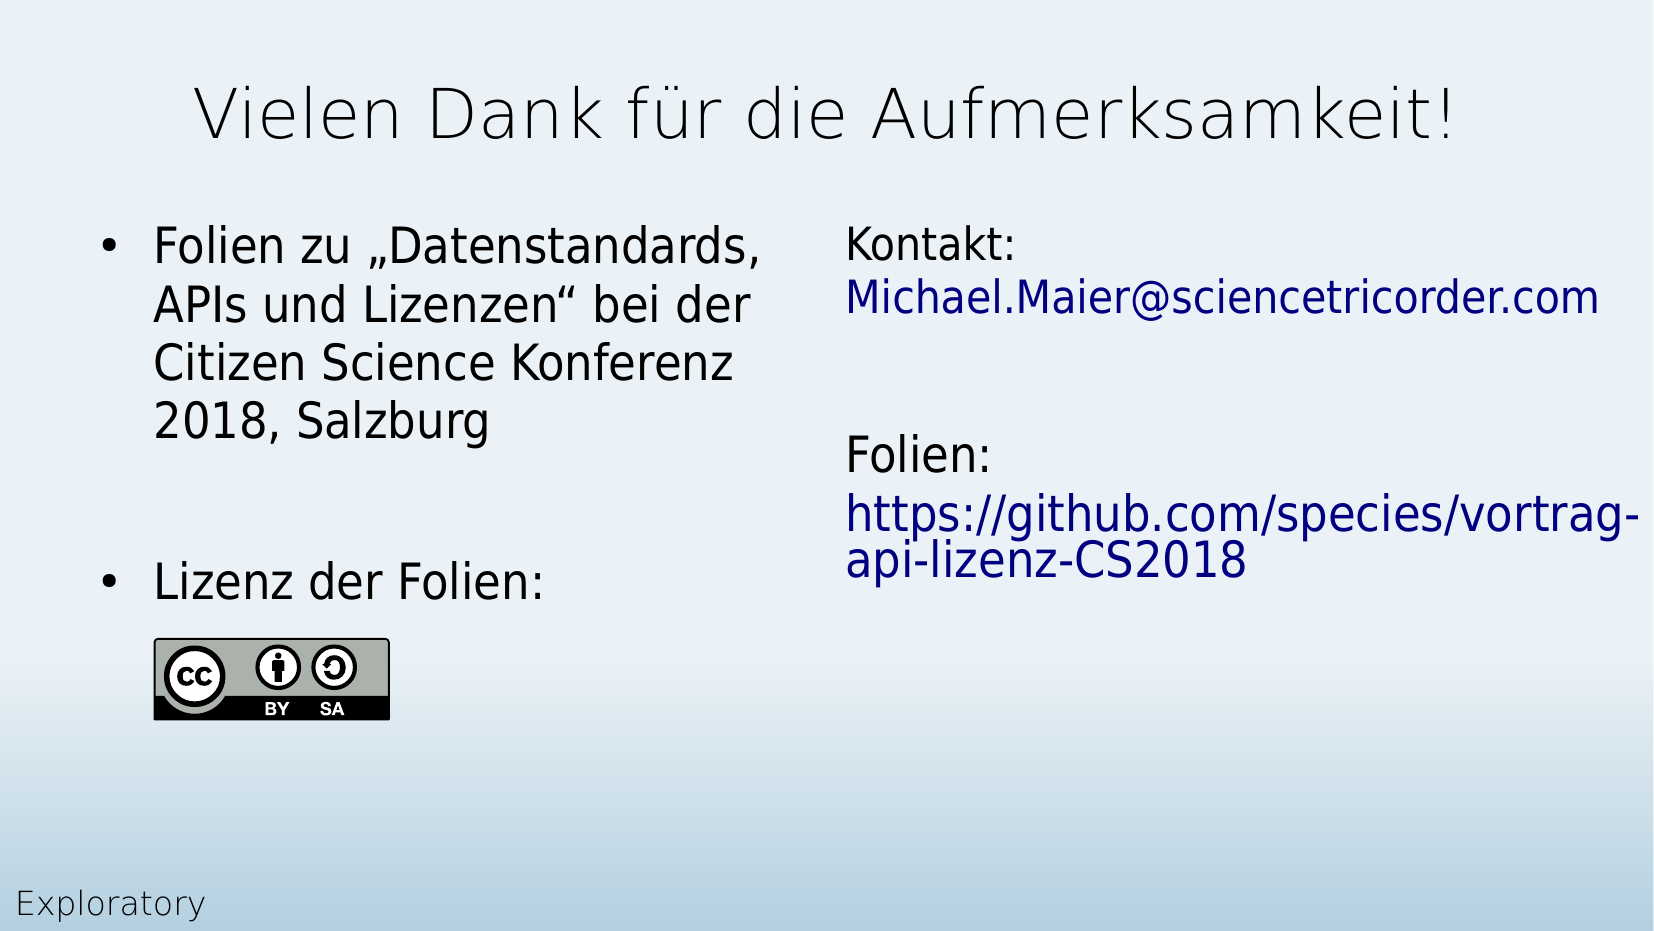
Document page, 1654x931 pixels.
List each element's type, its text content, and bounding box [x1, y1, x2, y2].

list Folien zu „Datenstandards, APIs und Lizenzen“ bei der Citizen Science Konferenz 2018, Salzburg Lizenz der Folien: [82, 217, 809, 757]
picture [153, 637, 390, 721]
title Vielen Dank für die Aufmerksamkeit! [82, 37, 1571, 193]
list Kontakt: Michael.Maier@sciencetricorder.com Folien: https://github.com/species/vortrag-api-lizenz-CS2018 [845, 217, 1654, 757]
